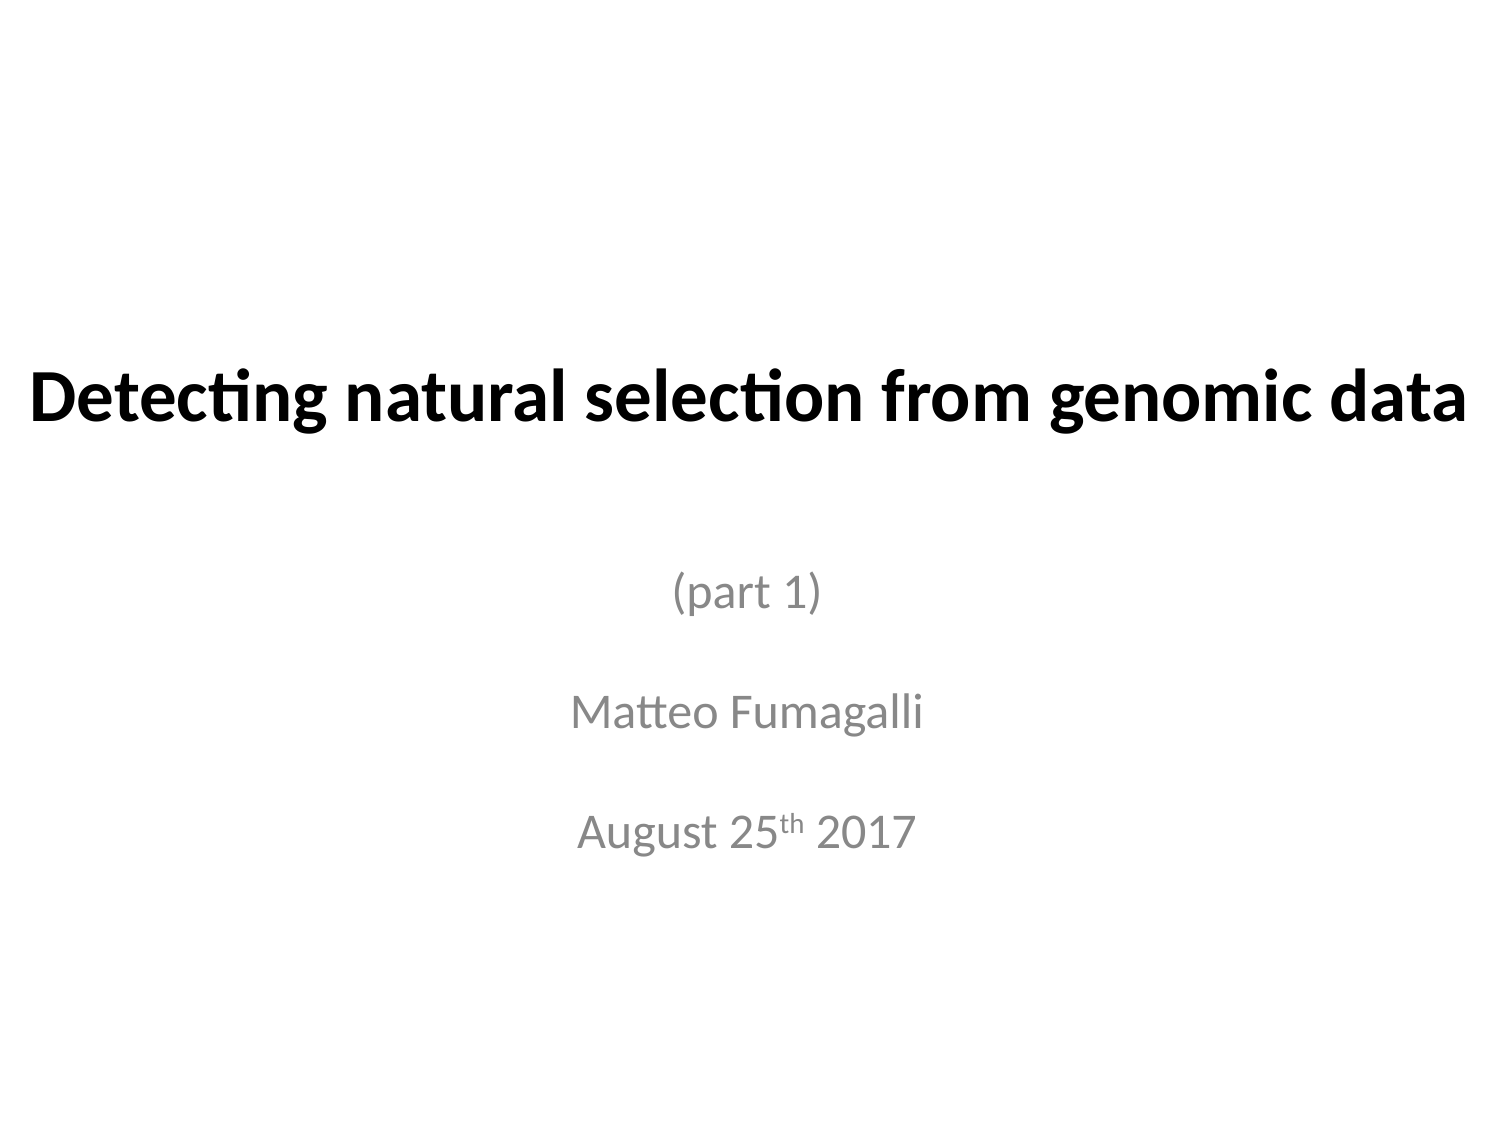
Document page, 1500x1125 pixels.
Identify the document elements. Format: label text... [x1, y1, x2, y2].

subtitle (part 1) Matteo Fumagalli August 25th 2017 [140, 551, 1354, 839]
title Detecting natural selection from genomic data [0, 219, 1500, 474]
